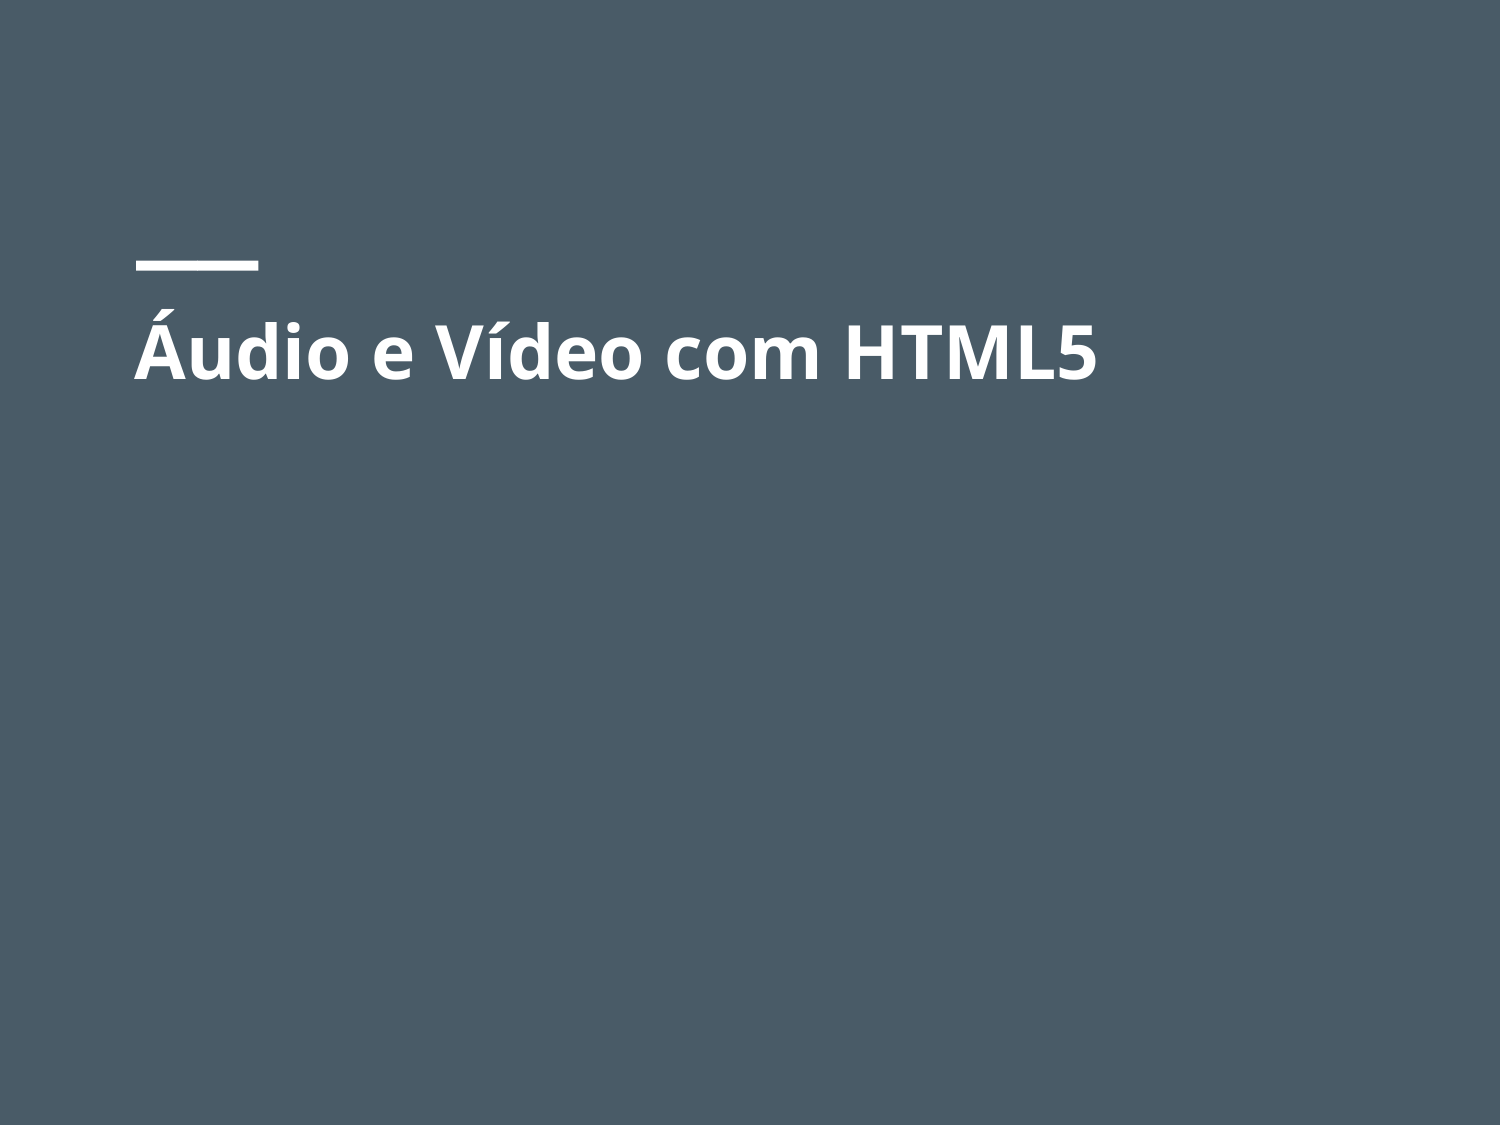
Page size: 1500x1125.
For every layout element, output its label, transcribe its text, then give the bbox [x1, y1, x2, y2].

title Áudio e Vídeo com HTML5 [119, 289, 1381, 622]
